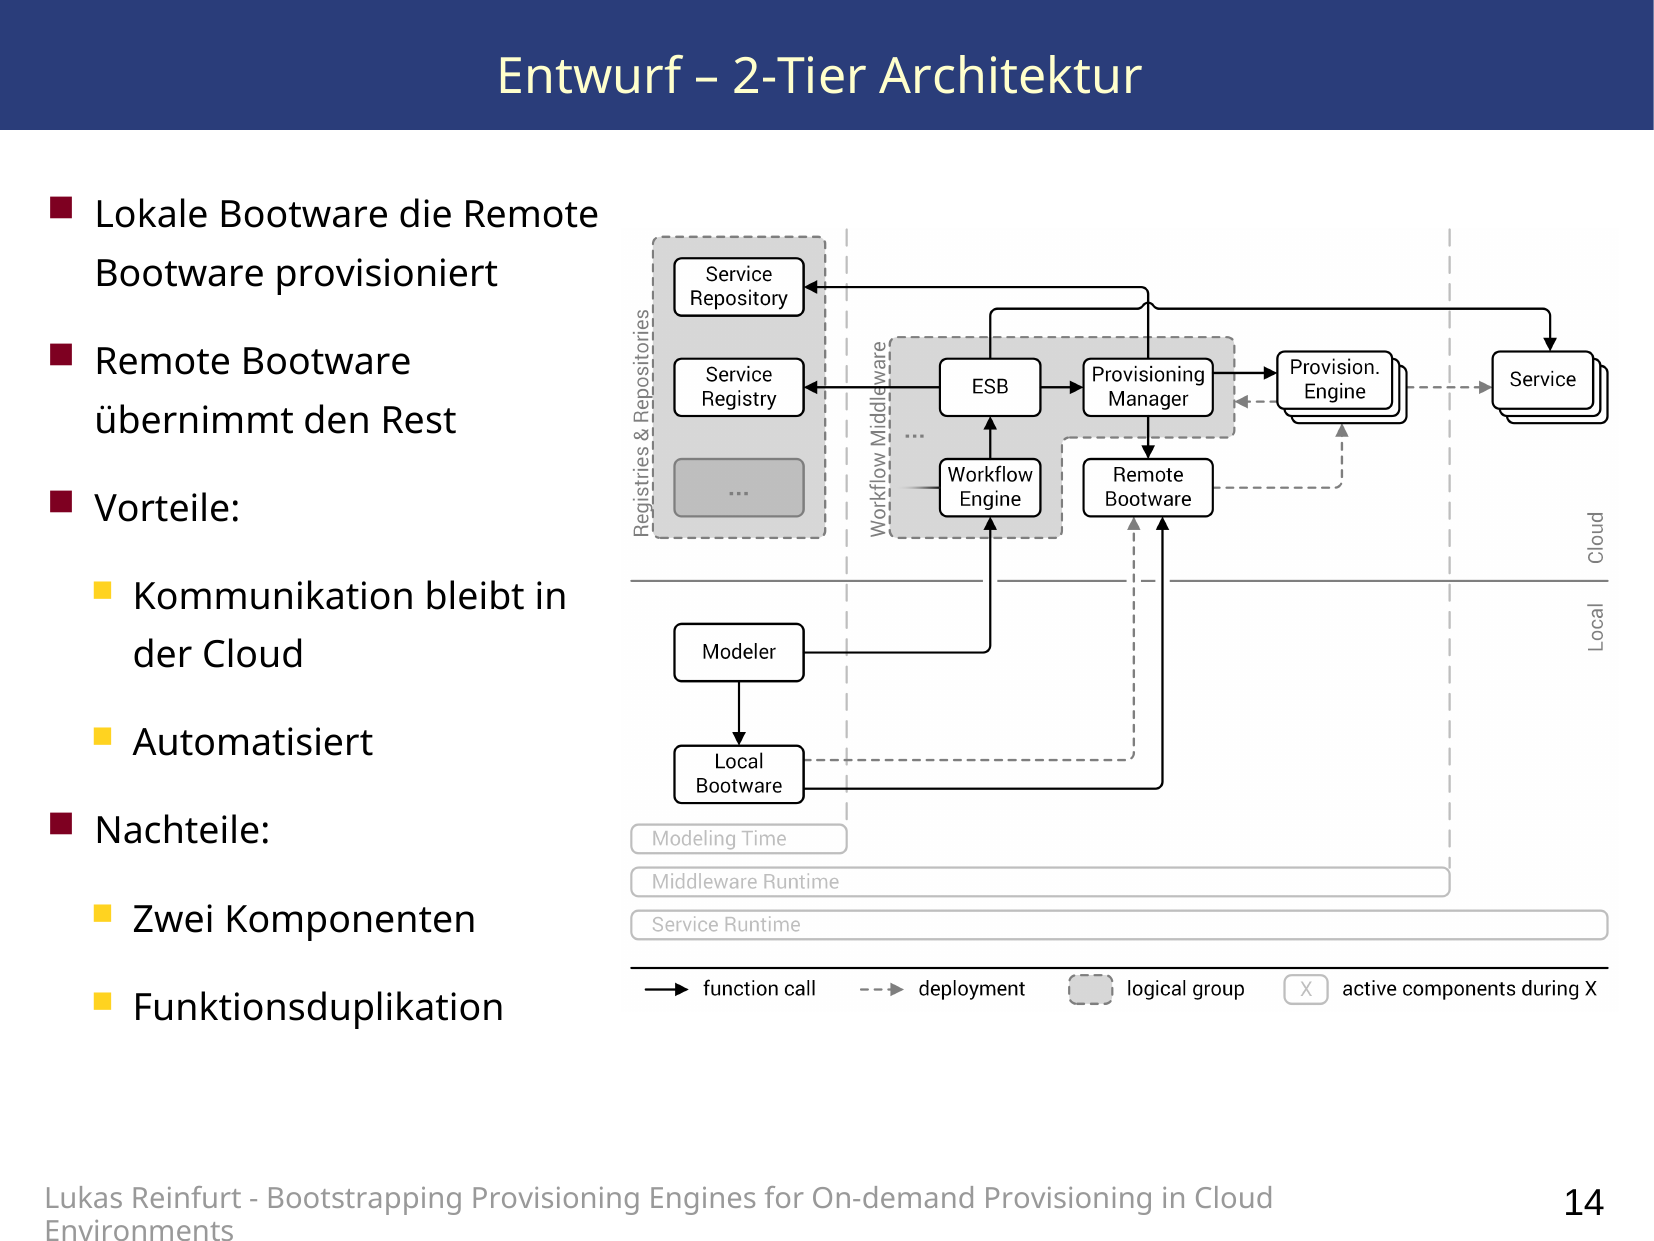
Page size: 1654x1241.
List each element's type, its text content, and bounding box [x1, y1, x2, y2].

title Entwurf – 2-Tier Architektur [47, 23, 1607, 119]
picture [621, 228, 1619, 1012]
list Lokale Bootware die Remote Bootware provisioniert Remote Bootware übernimmt den Rest Vorteile: Kommunikation bleibt in der Cloud Automatisiert Nachteile: Zwei Komponenten Funktionsduplikation [47, 177, 603, 1146]
